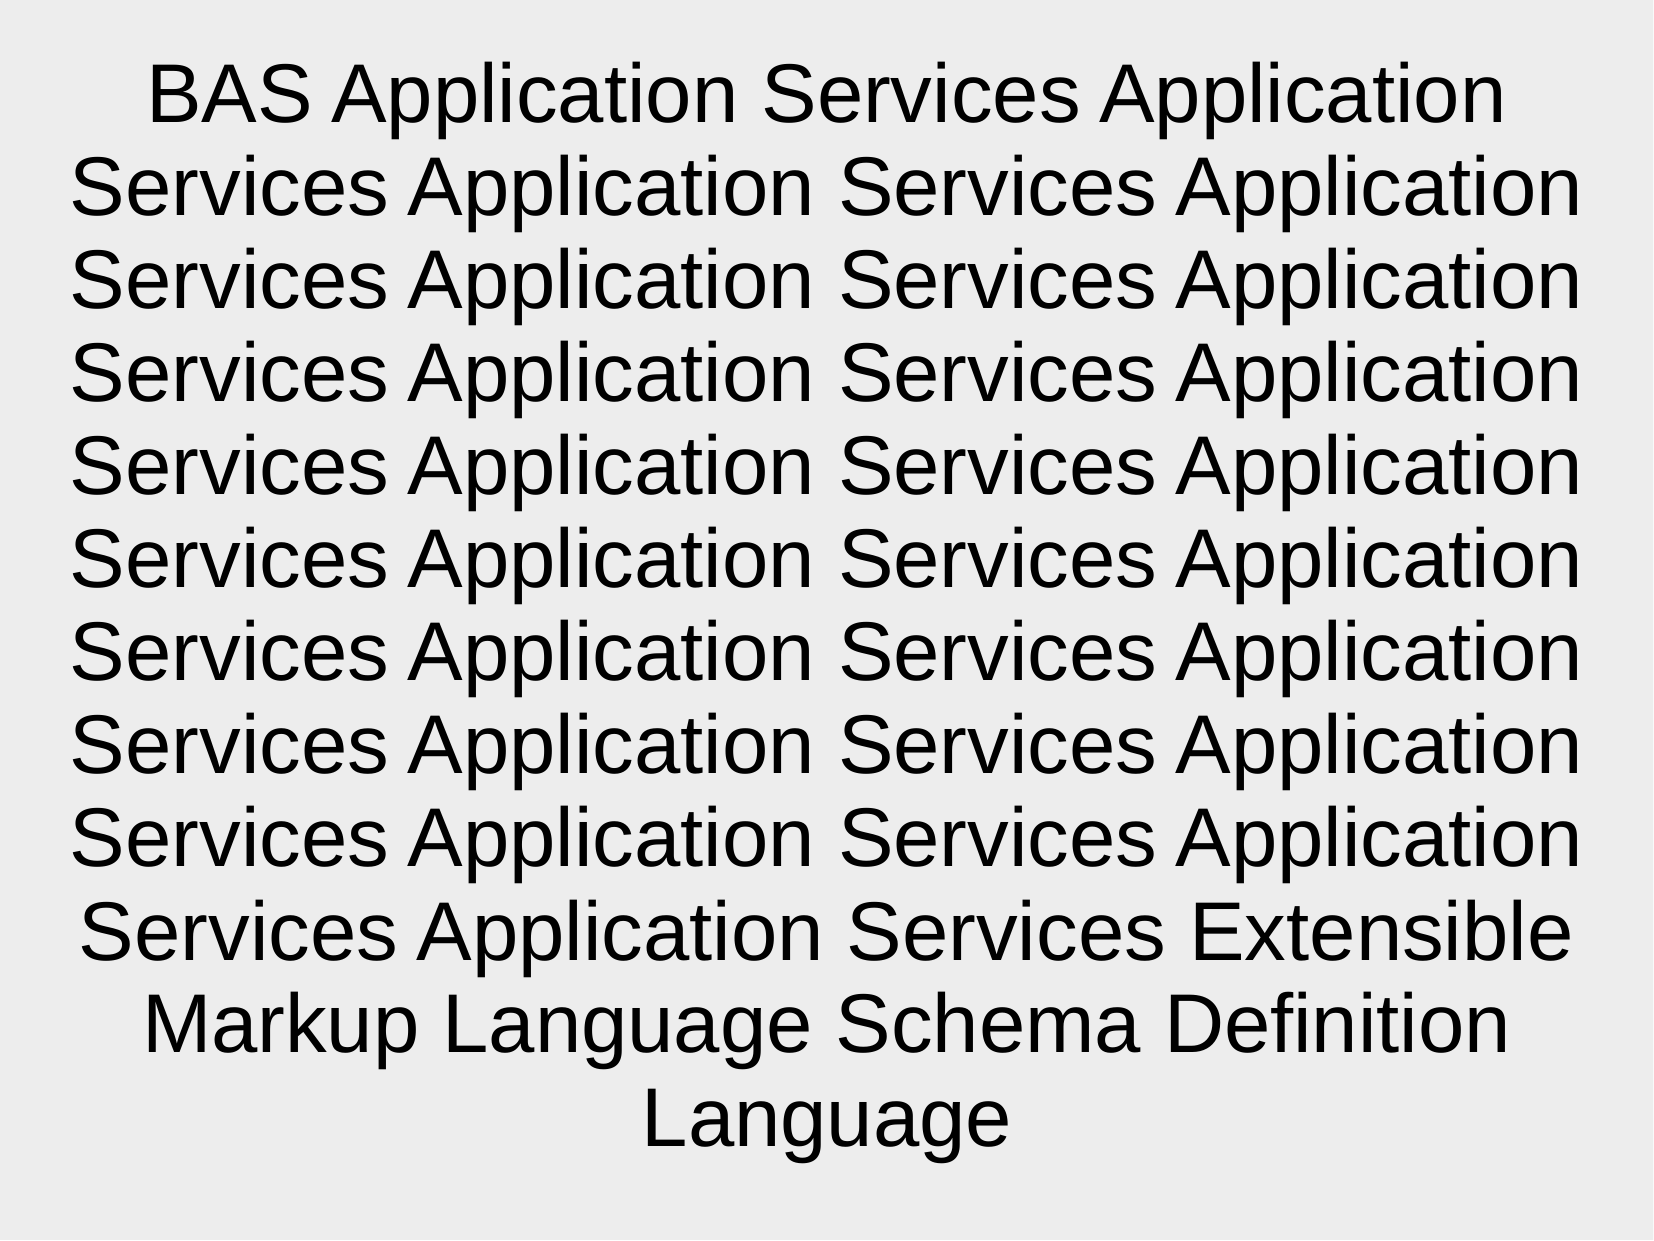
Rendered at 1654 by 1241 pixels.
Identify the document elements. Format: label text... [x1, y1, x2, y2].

text_box BAS Application Services Application Services Application Services Application Services Application Services Application Services Application Services Application Services Application Services Application Services Application Services Application Services Application Services Application Services Application Services Application Services Application Services Application Services Application Services Extensible Markup Language Schema Definition Language [0, 40, 1654, 1169]
